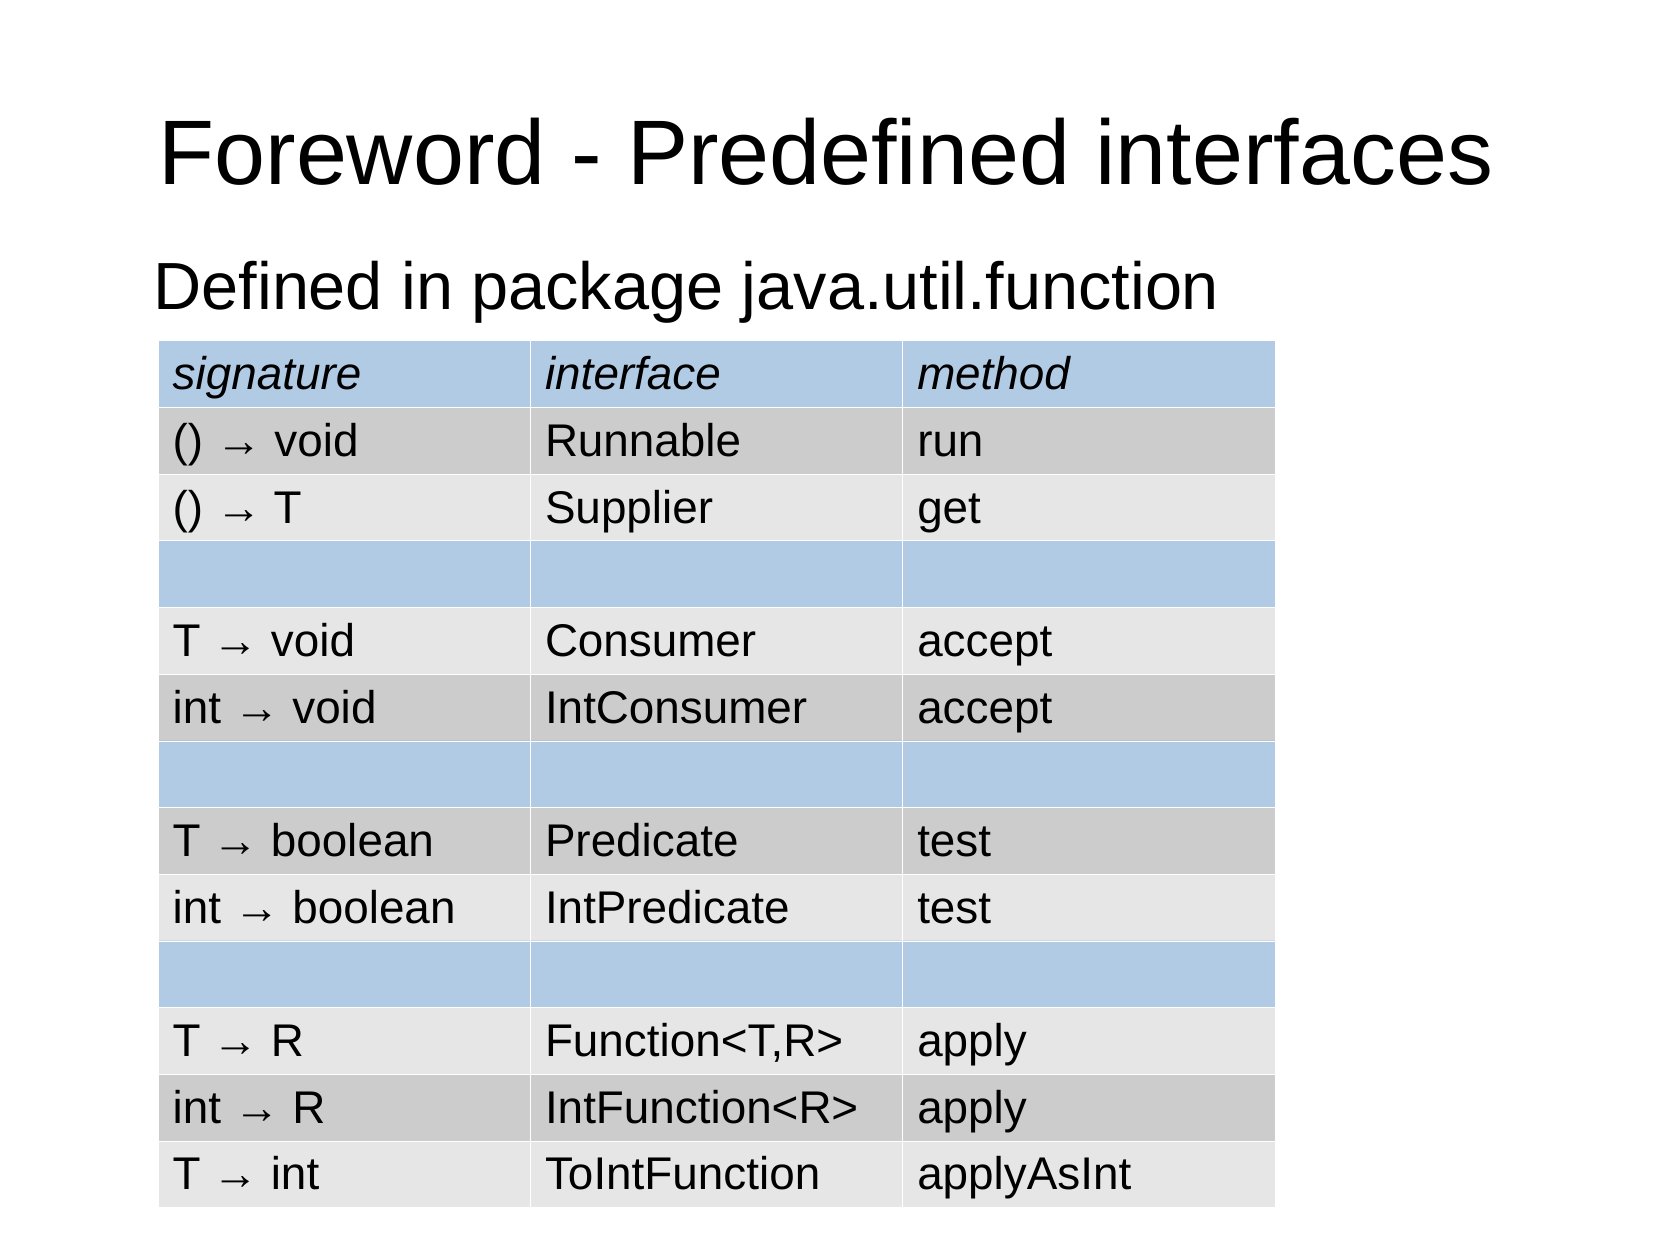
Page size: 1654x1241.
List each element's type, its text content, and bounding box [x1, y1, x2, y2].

table_cell accept [903, 675, 1275, 741]
table_cell run [903, 408, 1275, 474]
table_cell int → R [159, 1075, 530, 1141]
table_header signature [159, 341, 530, 407]
table_cell [531, 541, 902, 607]
table_cell test [903, 875, 1275, 941]
table_cell IntFunction<R> [531, 1075, 902, 1141]
table_cell get [903, 475, 1275, 540]
table_cell [903, 541, 1275, 607]
table_cell applyAsInt [903, 1142, 1275, 1207]
table_cell Consumer [531, 608, 902, 674]
table_cell Supplier [531, 475, 902, 540]
table_cell [531, 742, 902, 807]
table_cell () → void [159, 408, 530, 474]
table_cell [903, 742, 1275, 807]
table_cell T → void [159, 608, 530, 674]
table_cell accept [903, 608, 1275, 674]
table_cell T → int [159, 1142, 530, 1207]
table_cell apply [903, 1008, 1275, 1074]
table_header method [903, 341, 1275, 407]
table_cell [159, 942, 530, 1007]
table_cell () → T [159, 475, 530, 540]
table_cell [903, 942, 1275, 1007]
table_cell int → boolean [159, 875, 530, 941]
table_cell [159, 742, 530, 807]
table_cell [531, 942, 902, 1007]
table_cell T → boolean [159, 808, 530, 874]
table_header interface [531, 341, 902, 407]
title Foreword - Predefined interfaces [82, 49, 1571, 248]
table_cell IntConsumer [531, 675, 902, 741]
table_cell IntPredicate [531, 875, 902, 941]
table_cell Predicate [531, 808, 902, 874]
table_cell Runnable [531, 408, 902, 474]
table_cell test [903, 808, 1275, 874]
list Defined in package java.util.function [82, 248, 1571, 499]
table_cell Function<T,R> [531, 1008, 902, 1074]
table_cell int → void [159, 675, 530, 741]
table_cell ToIntFunction [531, 1142, 902, 1207]
table_cell T → R [159, 1008, 530, 1074]
table_cell [159, 541, 530, 607]
table_cell apply [903, 1075, 1275, 1141]
